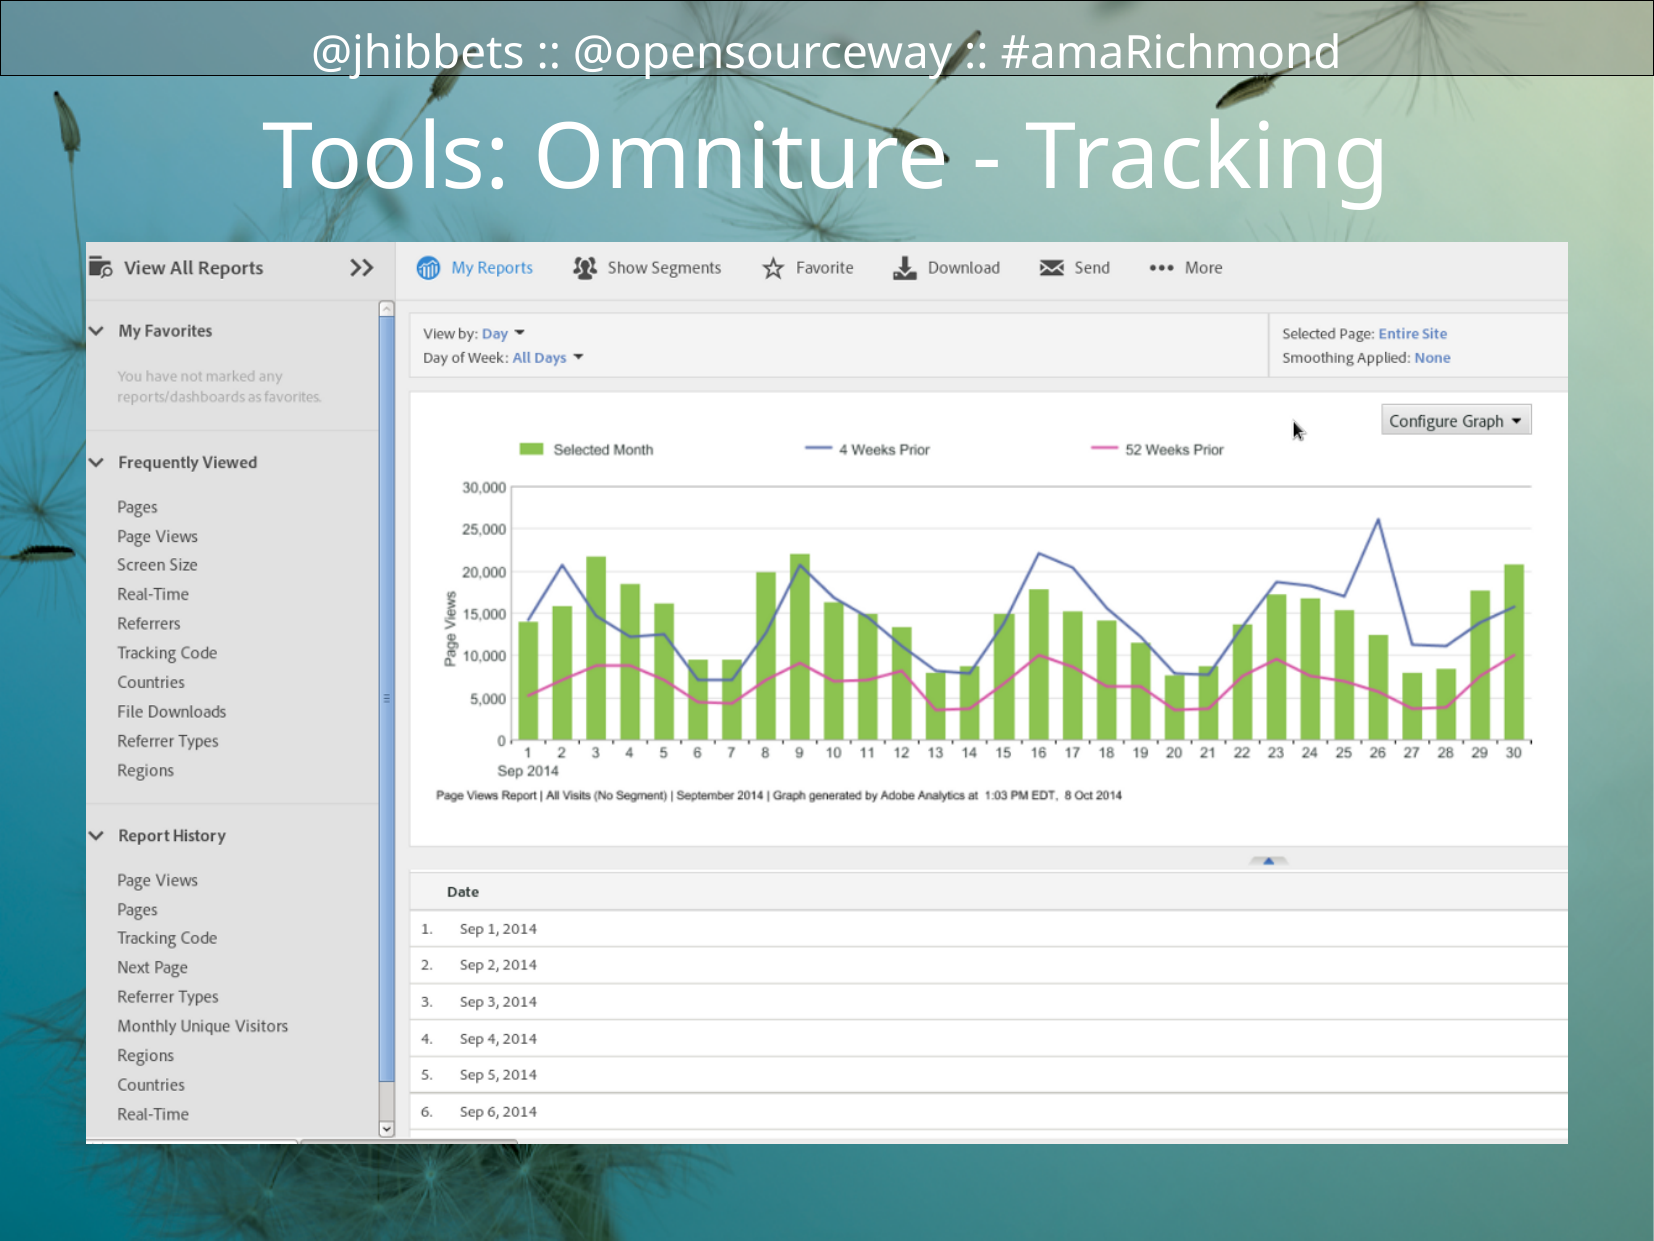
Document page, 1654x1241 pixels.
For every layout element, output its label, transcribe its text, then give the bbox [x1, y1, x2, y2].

title Tools: Omniture - Tracking [82, 49, 1571, 257]
picture [0, 76, 1654, 1241]
